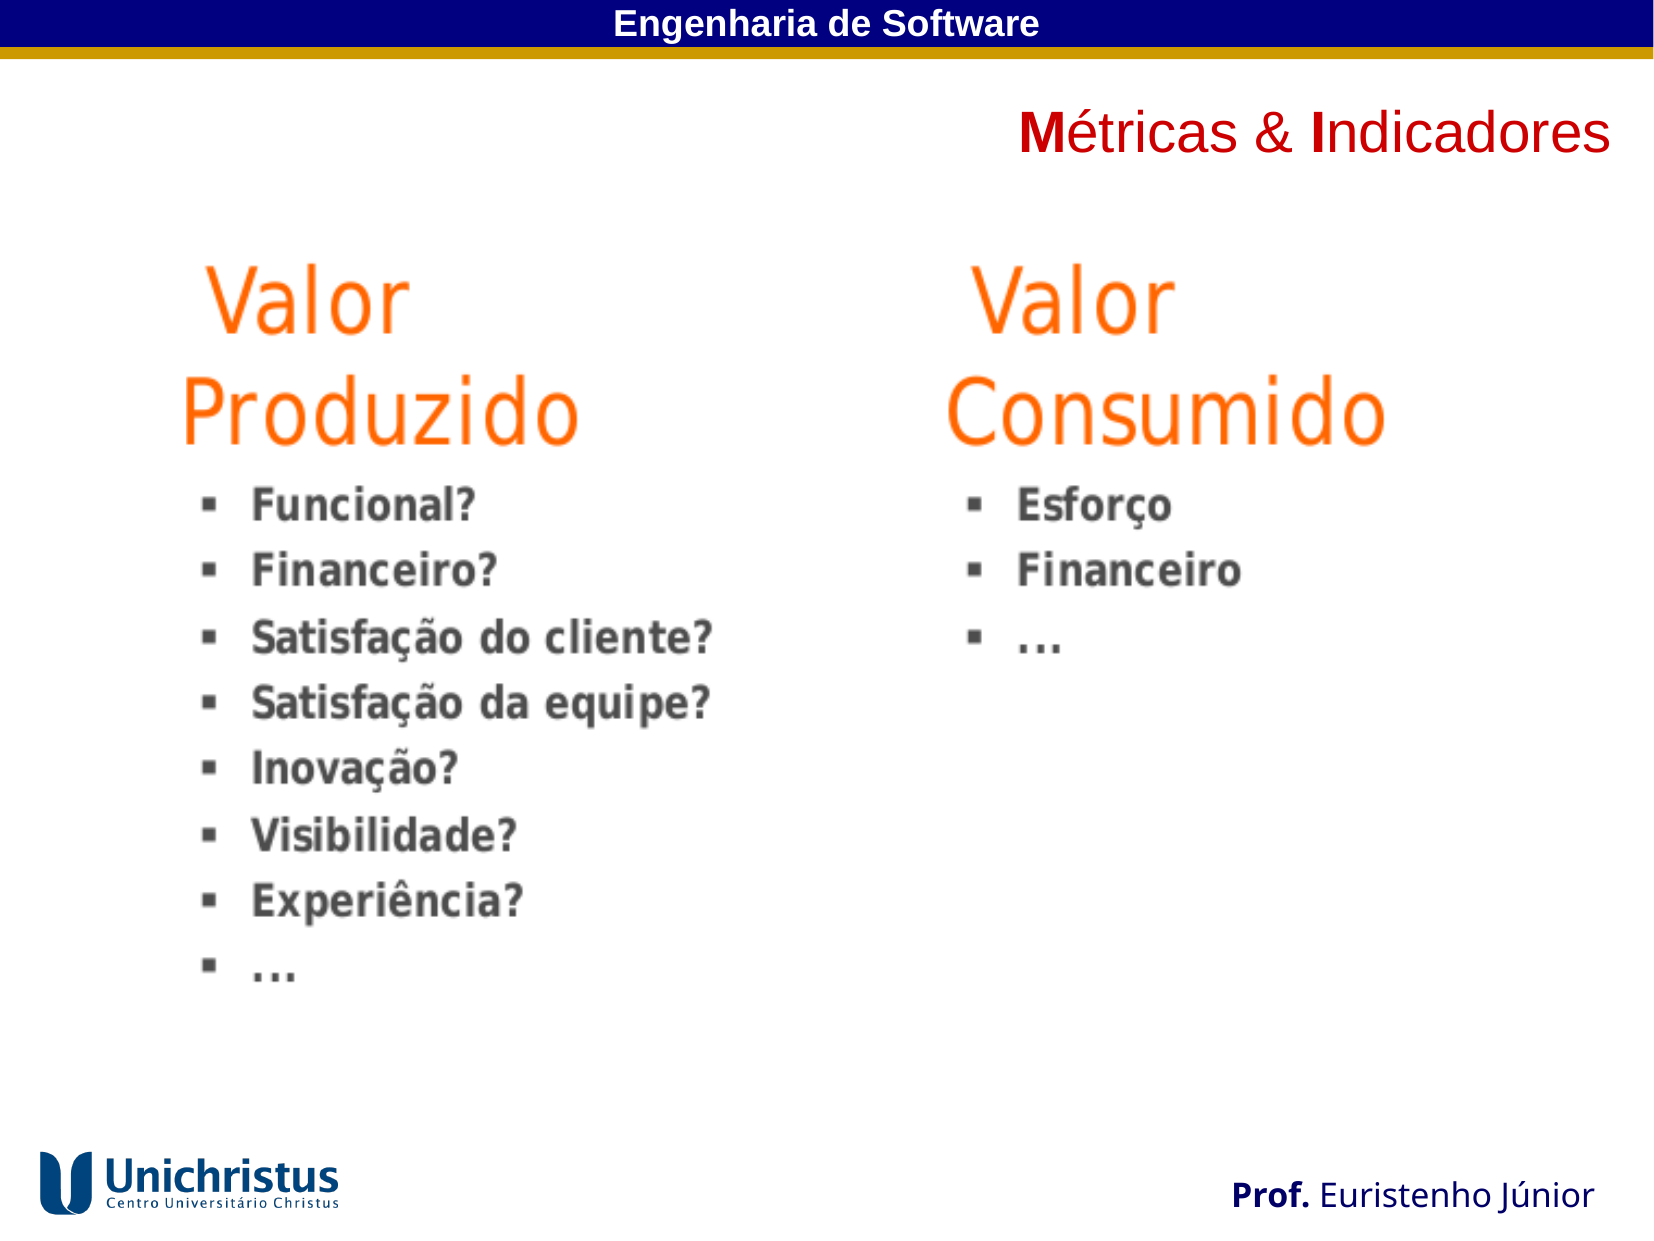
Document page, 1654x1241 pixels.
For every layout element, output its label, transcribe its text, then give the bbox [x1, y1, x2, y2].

text_box Engenharia de Software [0, 0, 1654, 47]
text_box [0, 47, 1654, 60]
picture [35, 1148, 343, 1217]
text_box Métricas & Indicadores [1003, 92, 1654, 173]
picture [186, 247, 1406, 1004]
text_box Prof. Euristenho Júnior [1216, 1163, 1654, 1224]
